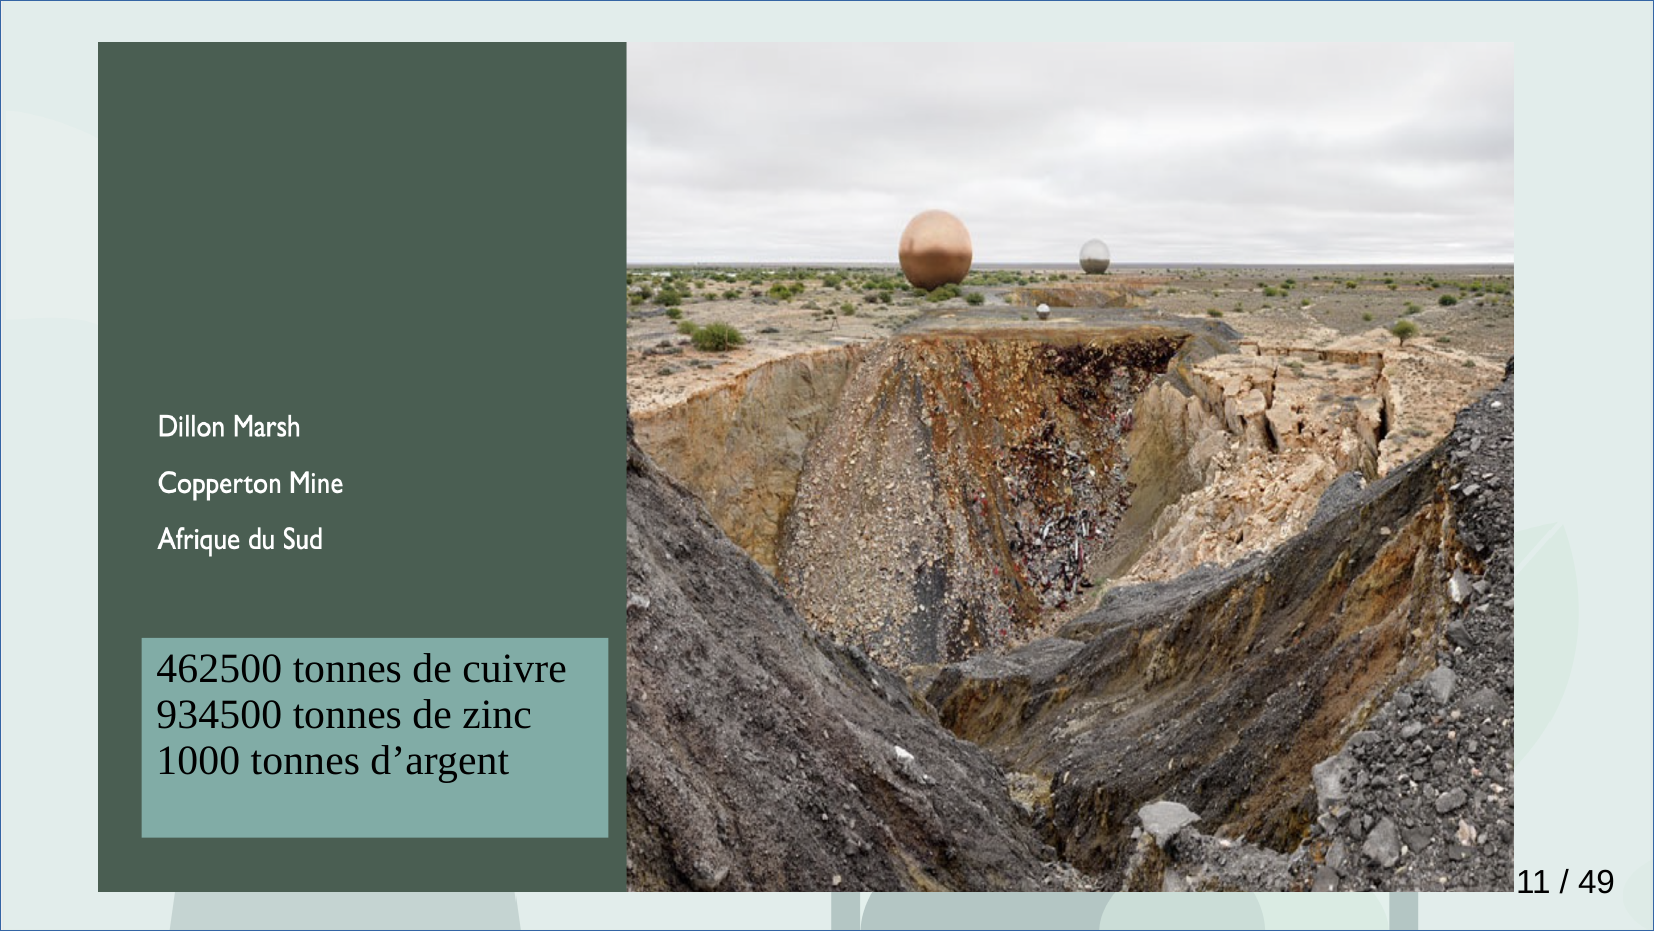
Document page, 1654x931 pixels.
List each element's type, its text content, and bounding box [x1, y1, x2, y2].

picture [98, 42, 1514, 892]
text_box [0, 0, 1654, 931]
text_box <number> / 49 [1341, 855, 1630, 926]
title Numérique et environnement [82, 37, 1571, 193]
text_box 462500 tonnes de cuivre 934500 tonnes de zinc 1000 tonnes d’argent [141, 637, 609, 838]
